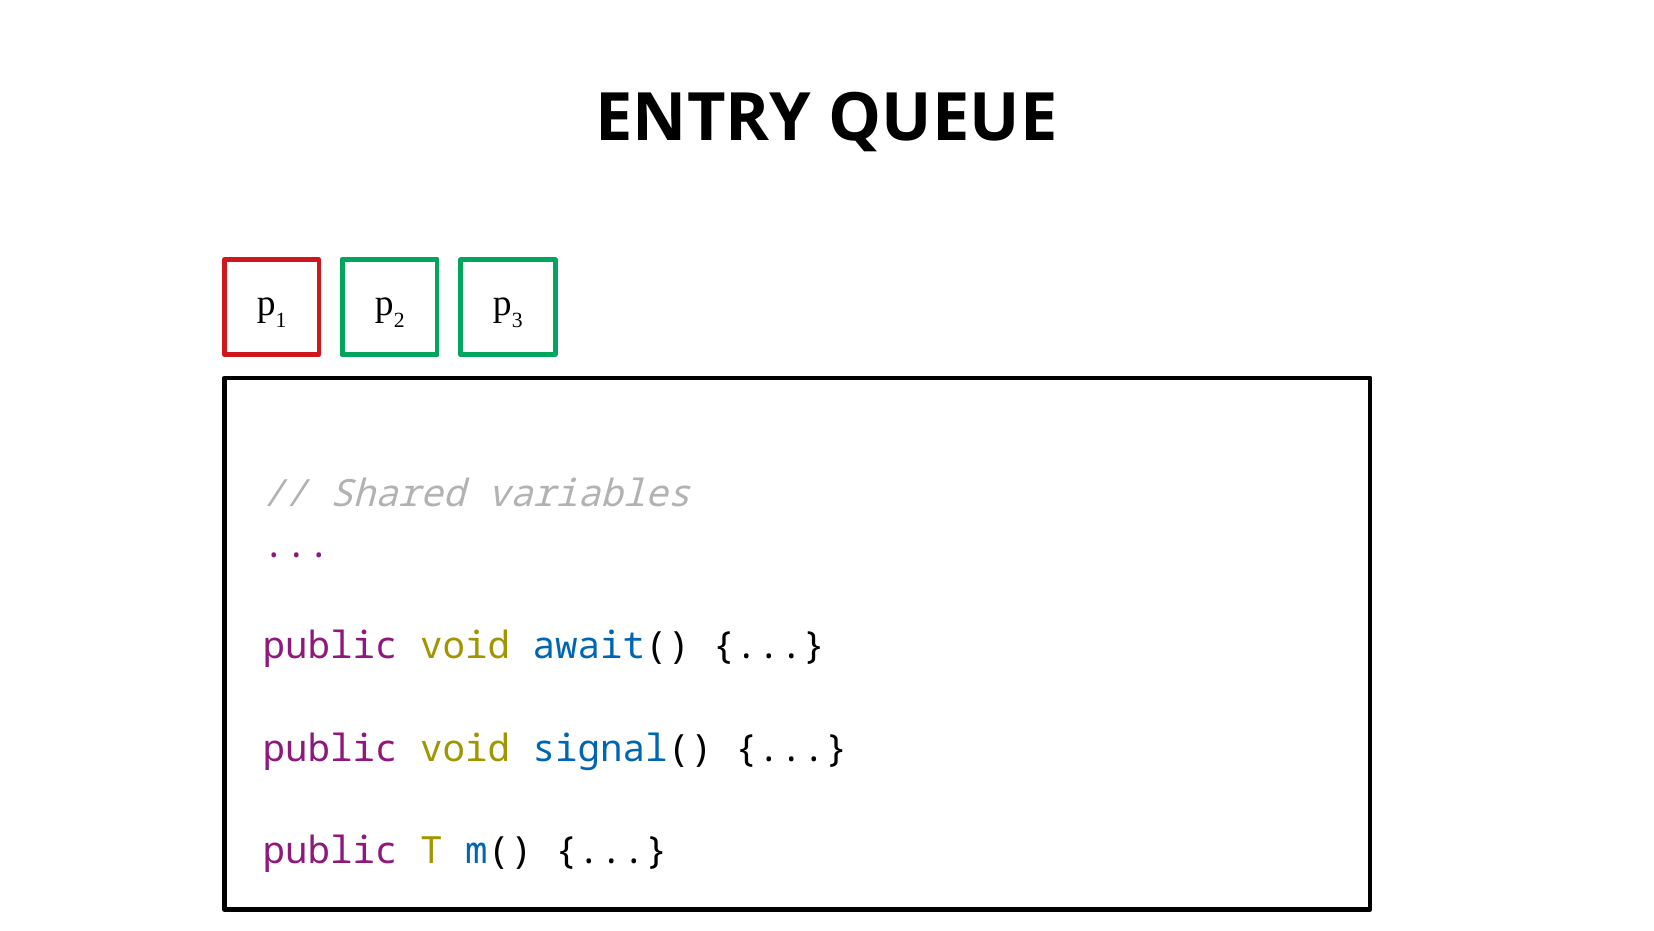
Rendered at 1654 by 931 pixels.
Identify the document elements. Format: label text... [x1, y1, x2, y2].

text_box p1 [224, 259, 319, 355]
text_box p2 [342, 259, 438, 355]
text_box // Shared variables ... public void await() {...} public void signal() {...} public T m() {...} ... [248, 413, 1312, 857]
text_box [224, 377, 1371, 910]
text_box p3 [460, 259, 556, 355]
title ENTRY QUEUE [82, 36, 1571, 193]
